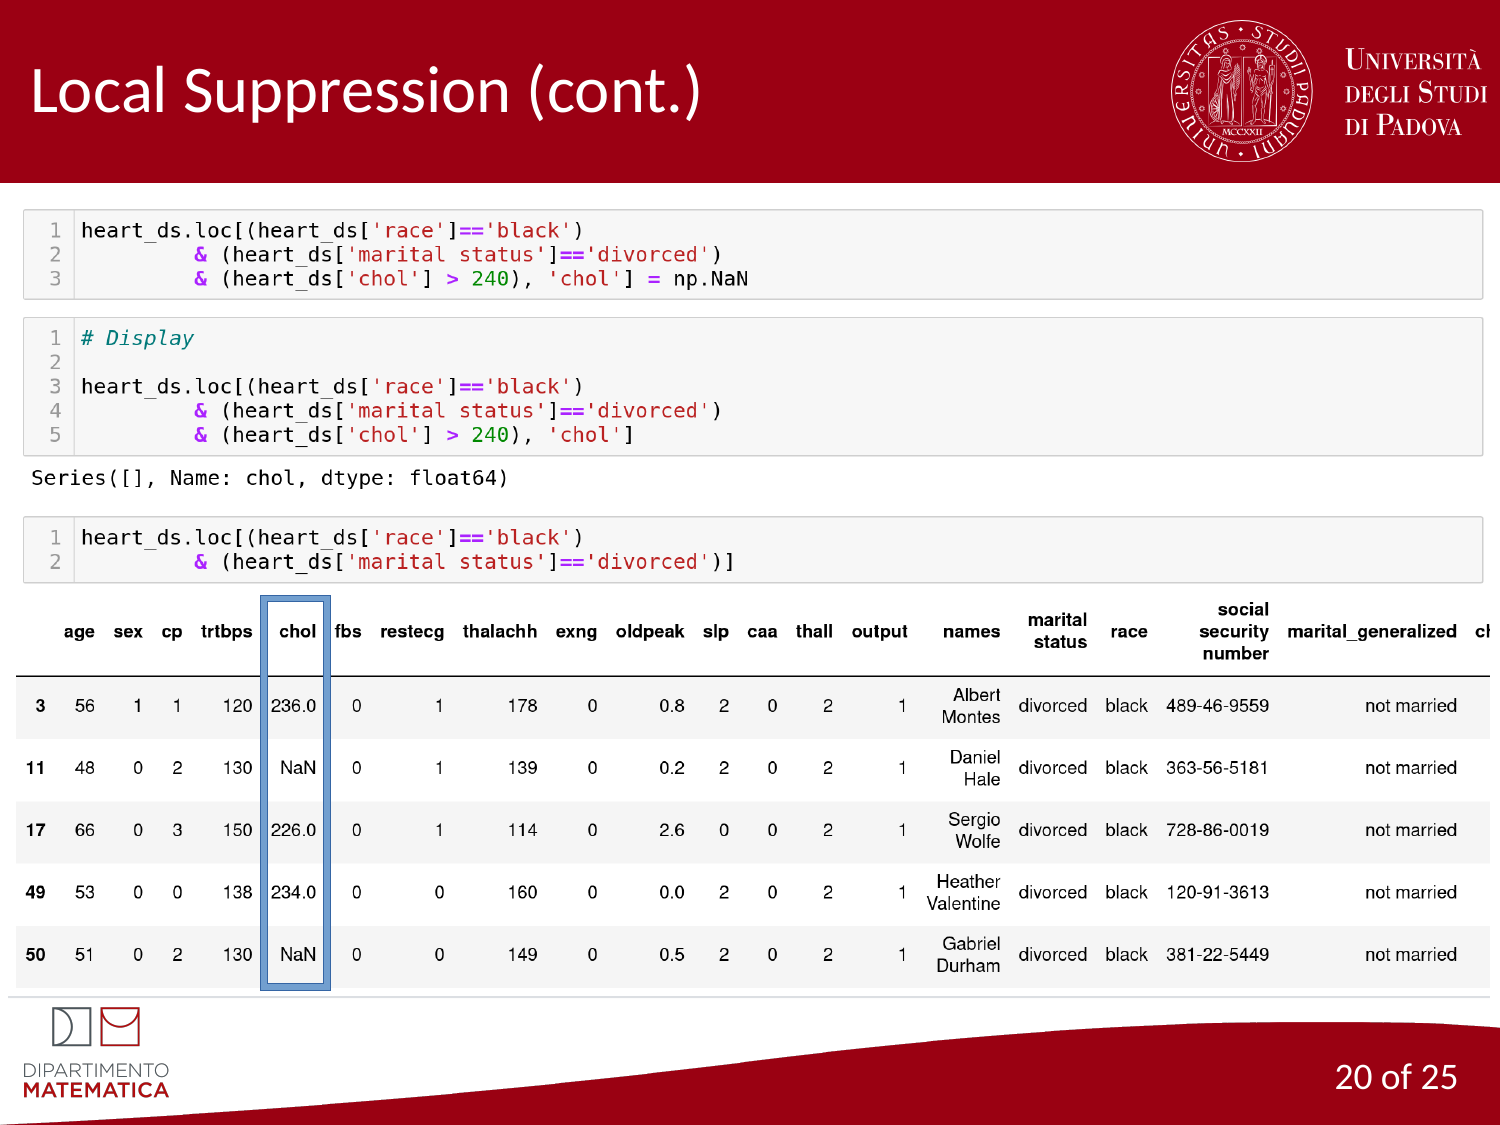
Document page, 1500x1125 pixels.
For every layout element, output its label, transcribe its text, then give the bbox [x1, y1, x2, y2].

title Local Suppression (cont.) [0, 0, 1159, 183]
picture [15, 203, 1486, 596]
picture [0, 597, 1500, 999]
picture [0, 1007, 1500, 1125]
picture [1171, 20, 1487, 162]
slide_number <number> of 25 [1136, 1044, 1474, 1104]
text_box [260, 595, 331, 991]
picture [268, 602, 323, 983]
